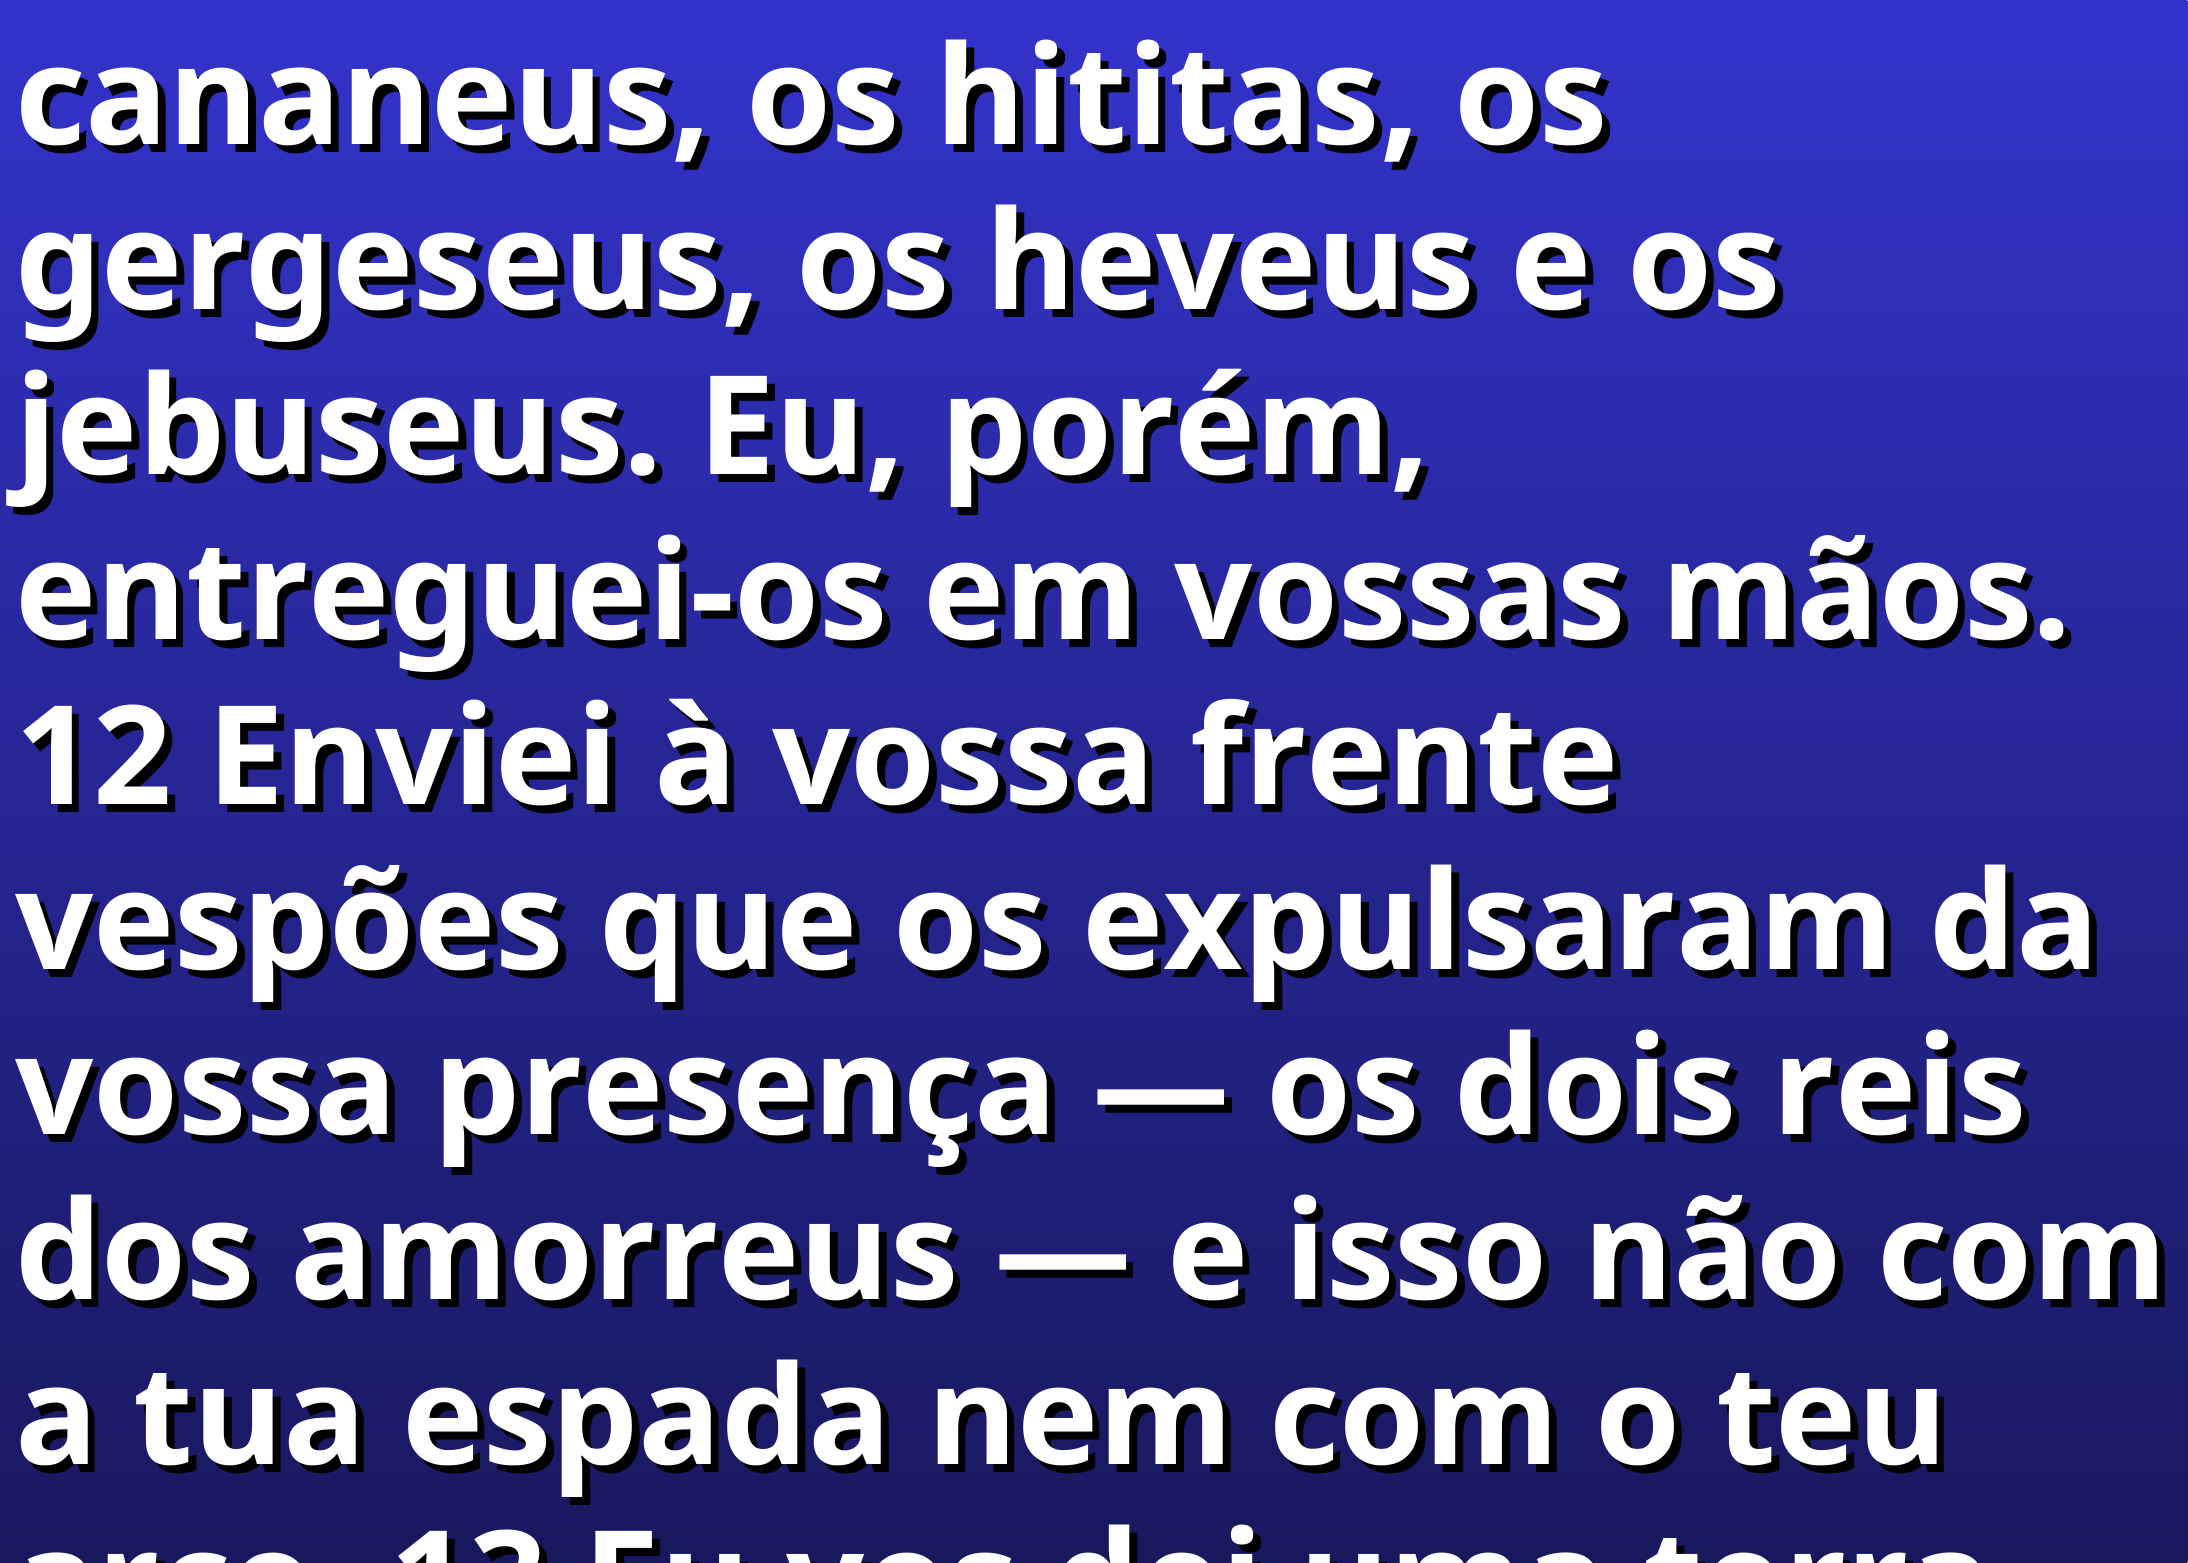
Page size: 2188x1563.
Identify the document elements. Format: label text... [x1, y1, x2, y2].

text_box cananeus, os hititas, os gergeseus, os heveus e os jebuseus. Eu, porém, entreguei-os em vossas mãos. 12 Enviei à vossa frente vespões que os expulsaram da vossa presença — os dois reis dos amorreus — e isso não com a tua espada nem com o teu arco. 13 Eu vos dei uma terra que não lavrastes, cidades que não edificastes, e nelas habitais, vinhas e olivais que não plantastes, e comeis de seus frutos". [0, 0, 2188, 1563]
